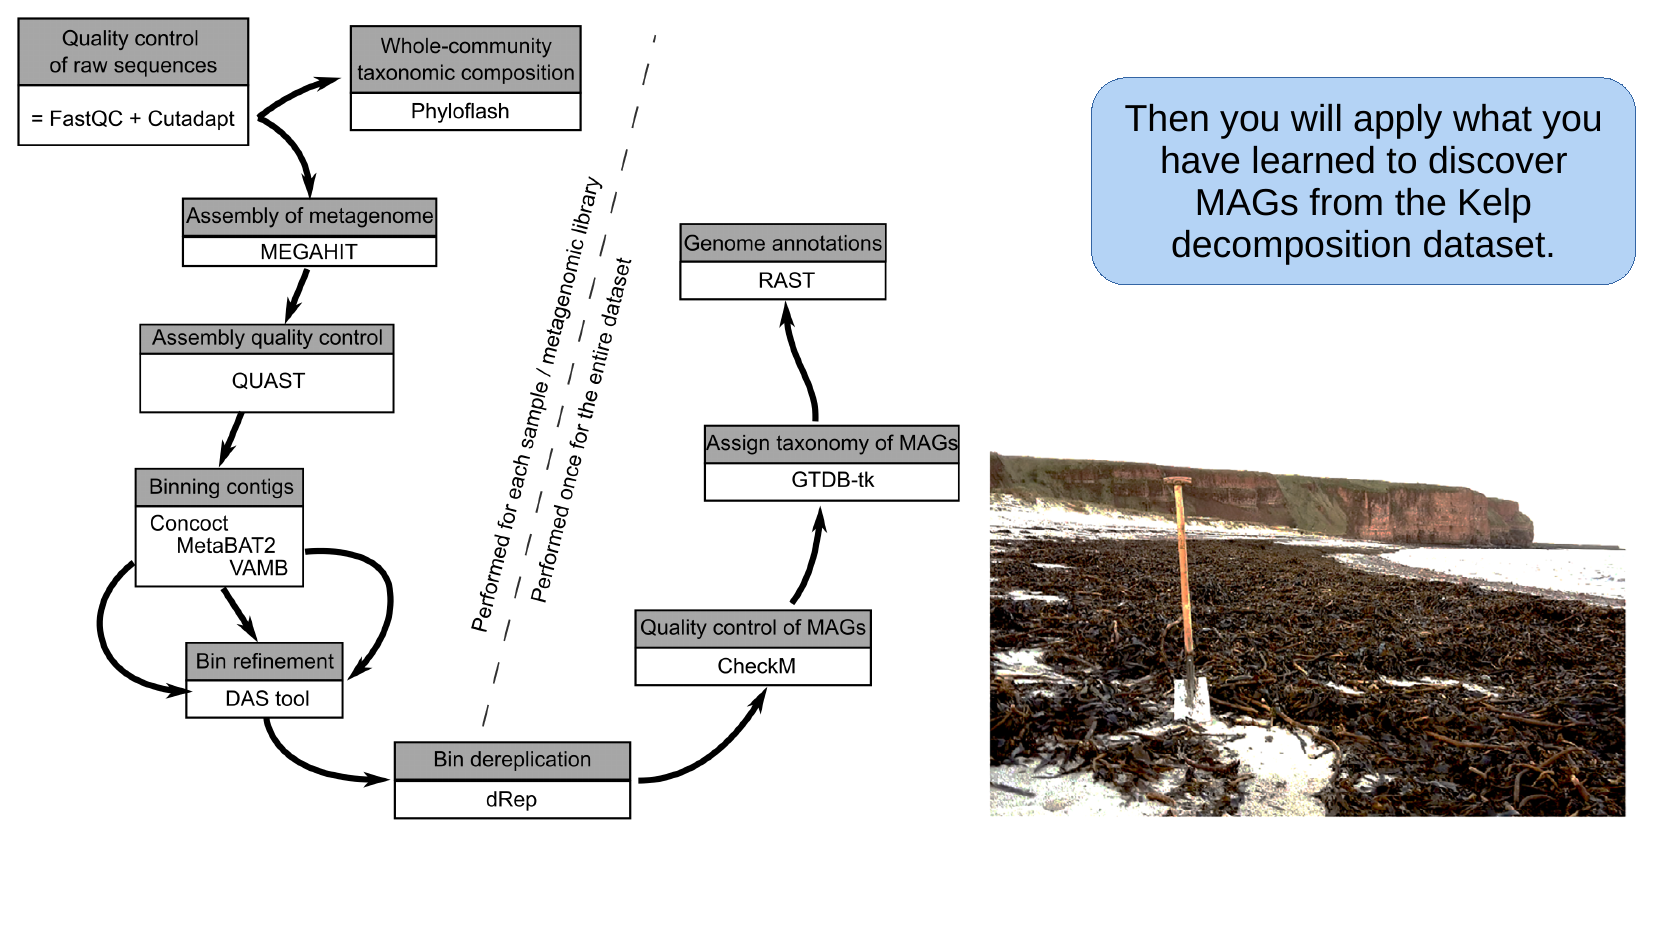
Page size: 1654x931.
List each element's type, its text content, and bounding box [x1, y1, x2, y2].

text_box Then you will apply what you have learned to discover MAGs from the Kelp decomposition dataset. [1091, 77, 1636, 285]
picture [0, 0, 1654, 833]
